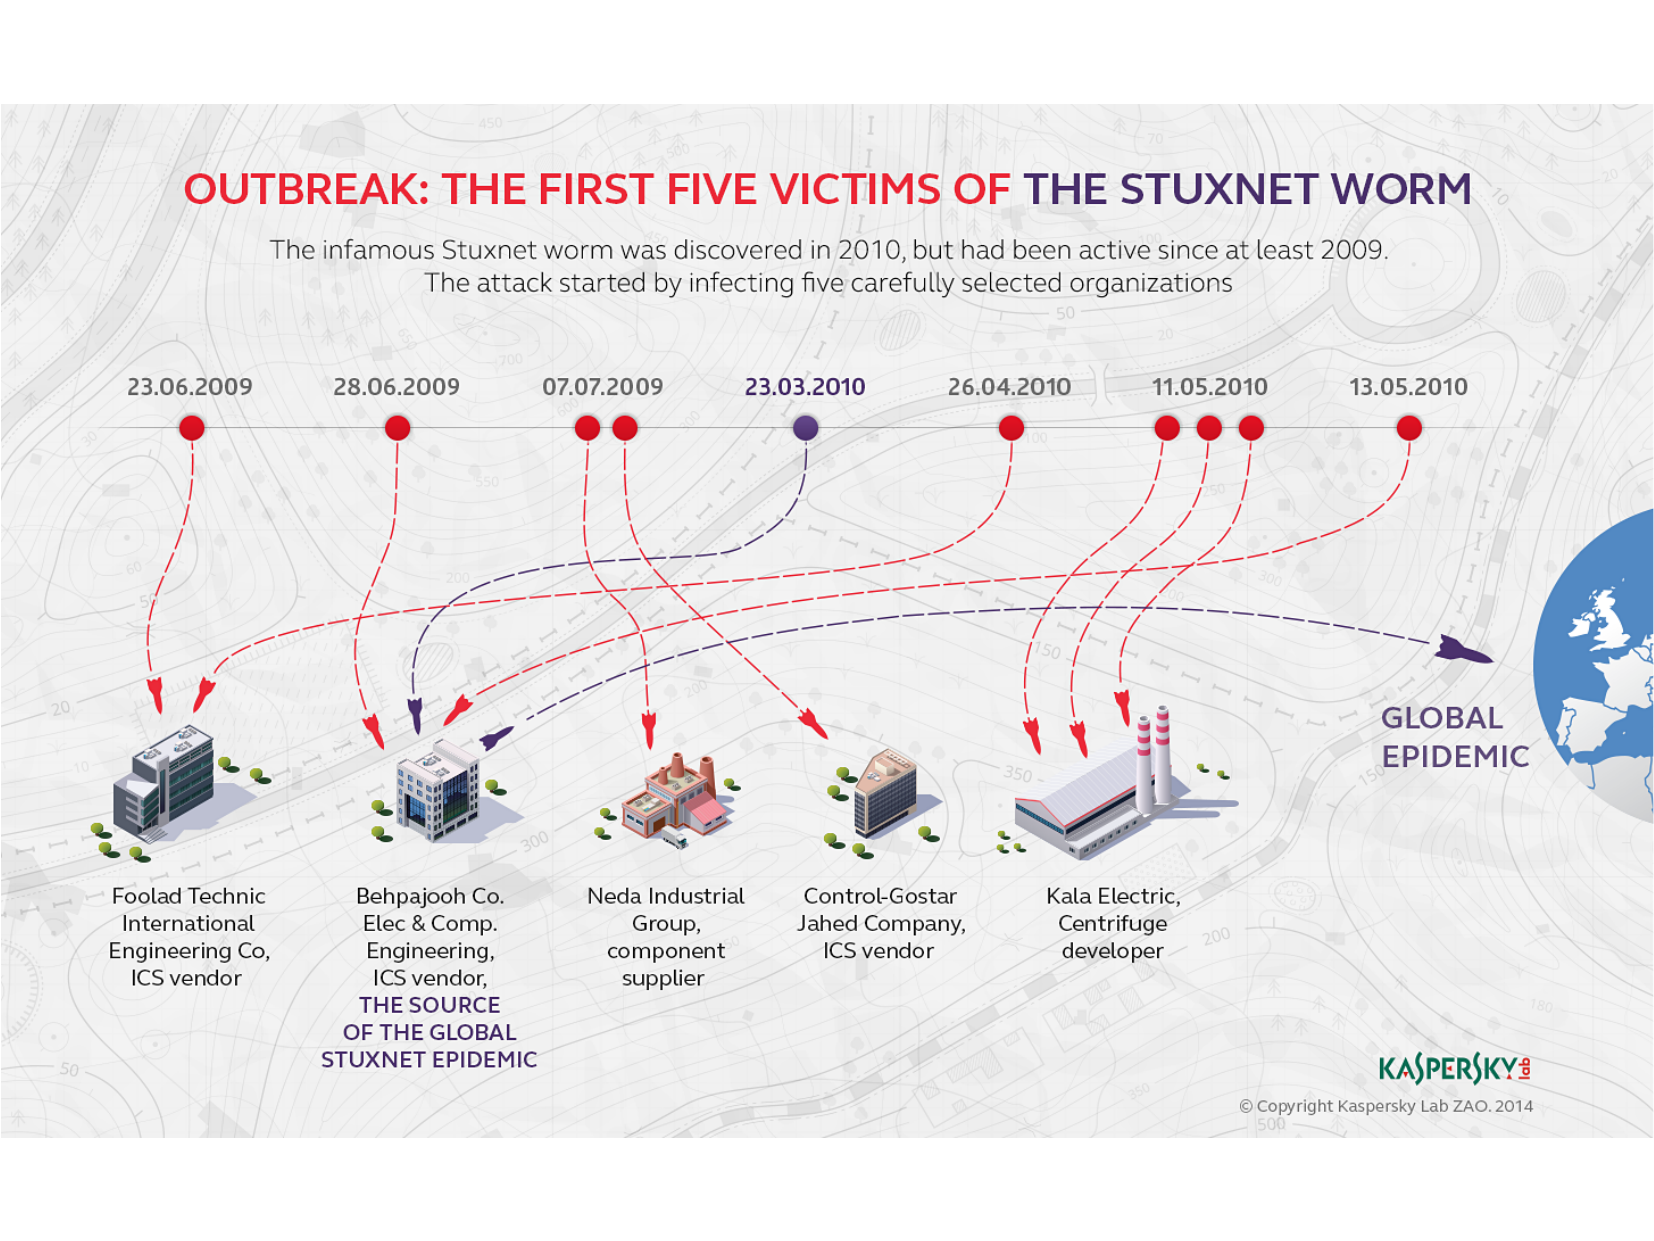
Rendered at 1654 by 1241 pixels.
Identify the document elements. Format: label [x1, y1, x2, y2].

picture [1, 104, 1654, 1138]
